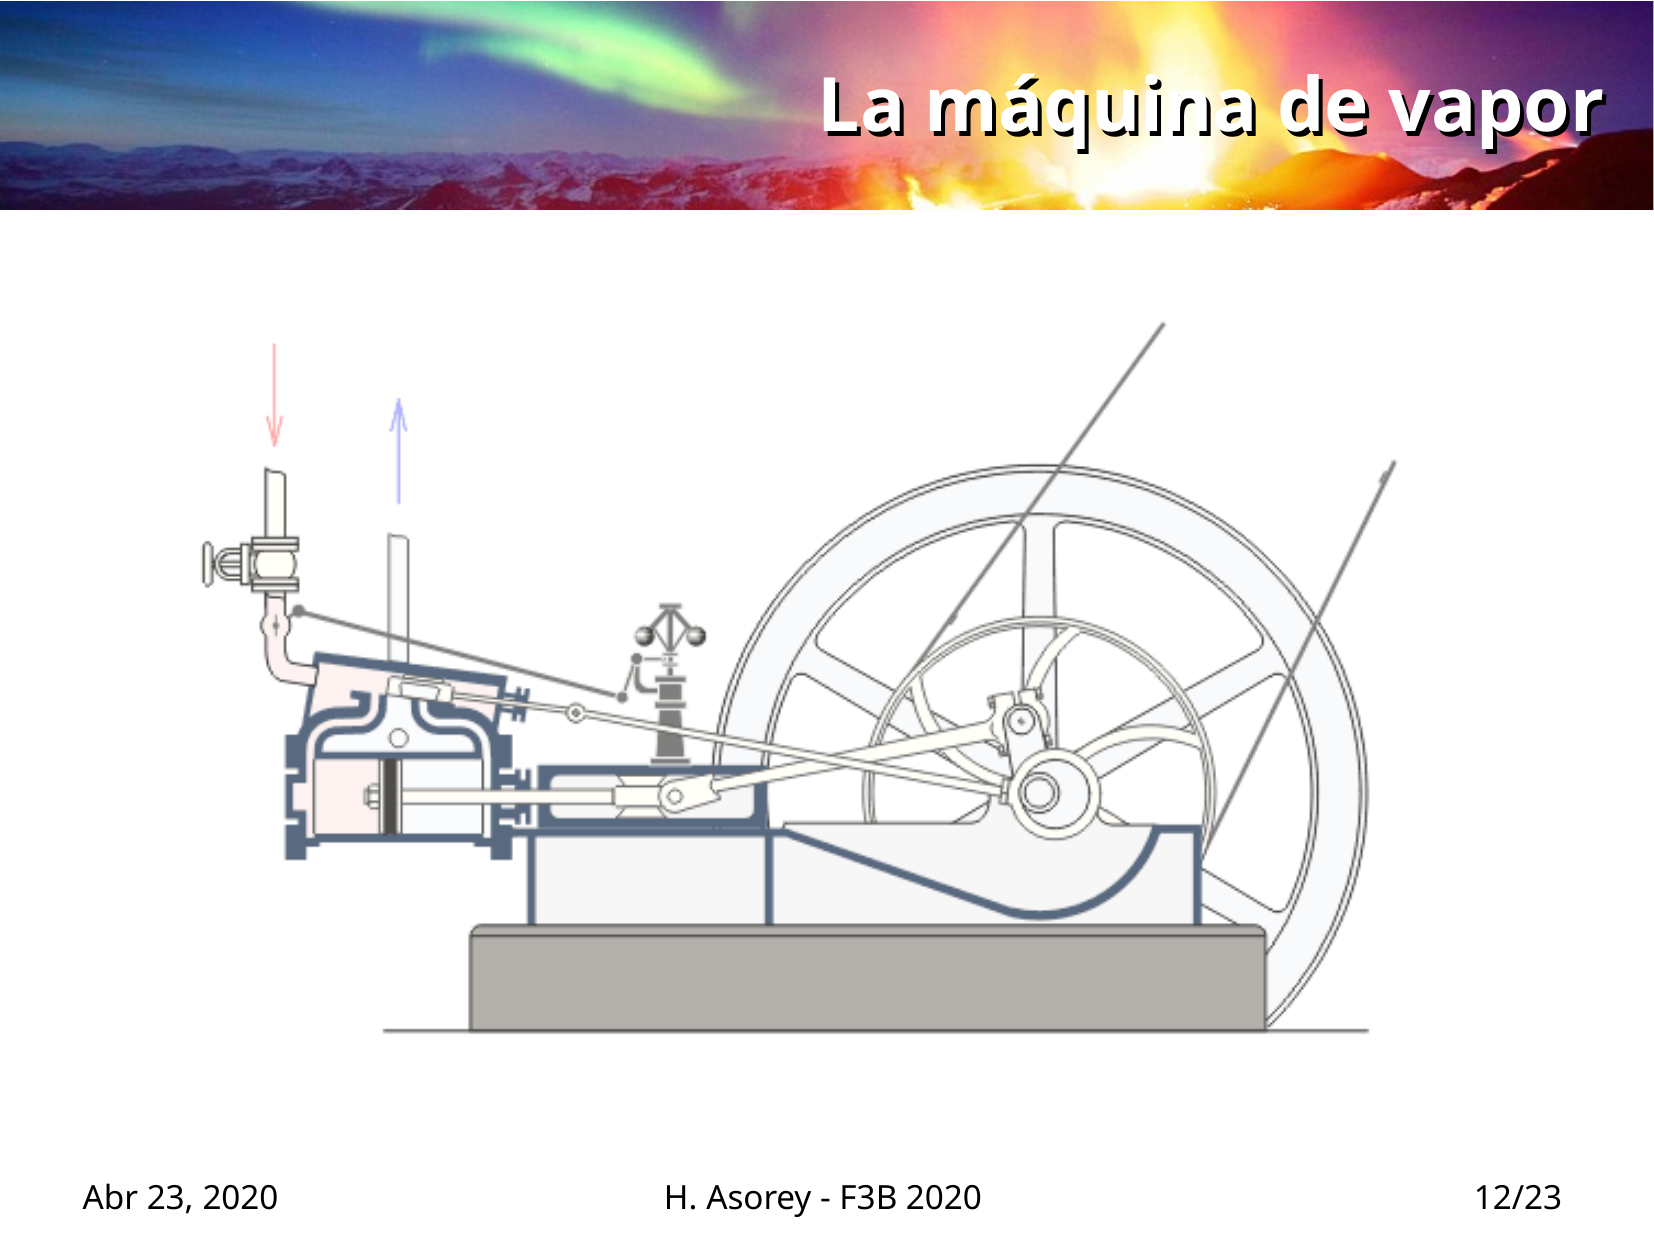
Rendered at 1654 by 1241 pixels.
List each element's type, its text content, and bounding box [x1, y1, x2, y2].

title La máquina de vapor [45, 15, 1606, 191]
picture [0, 1, 1654, 210]
picture [133, 254, 1517, 1156]
